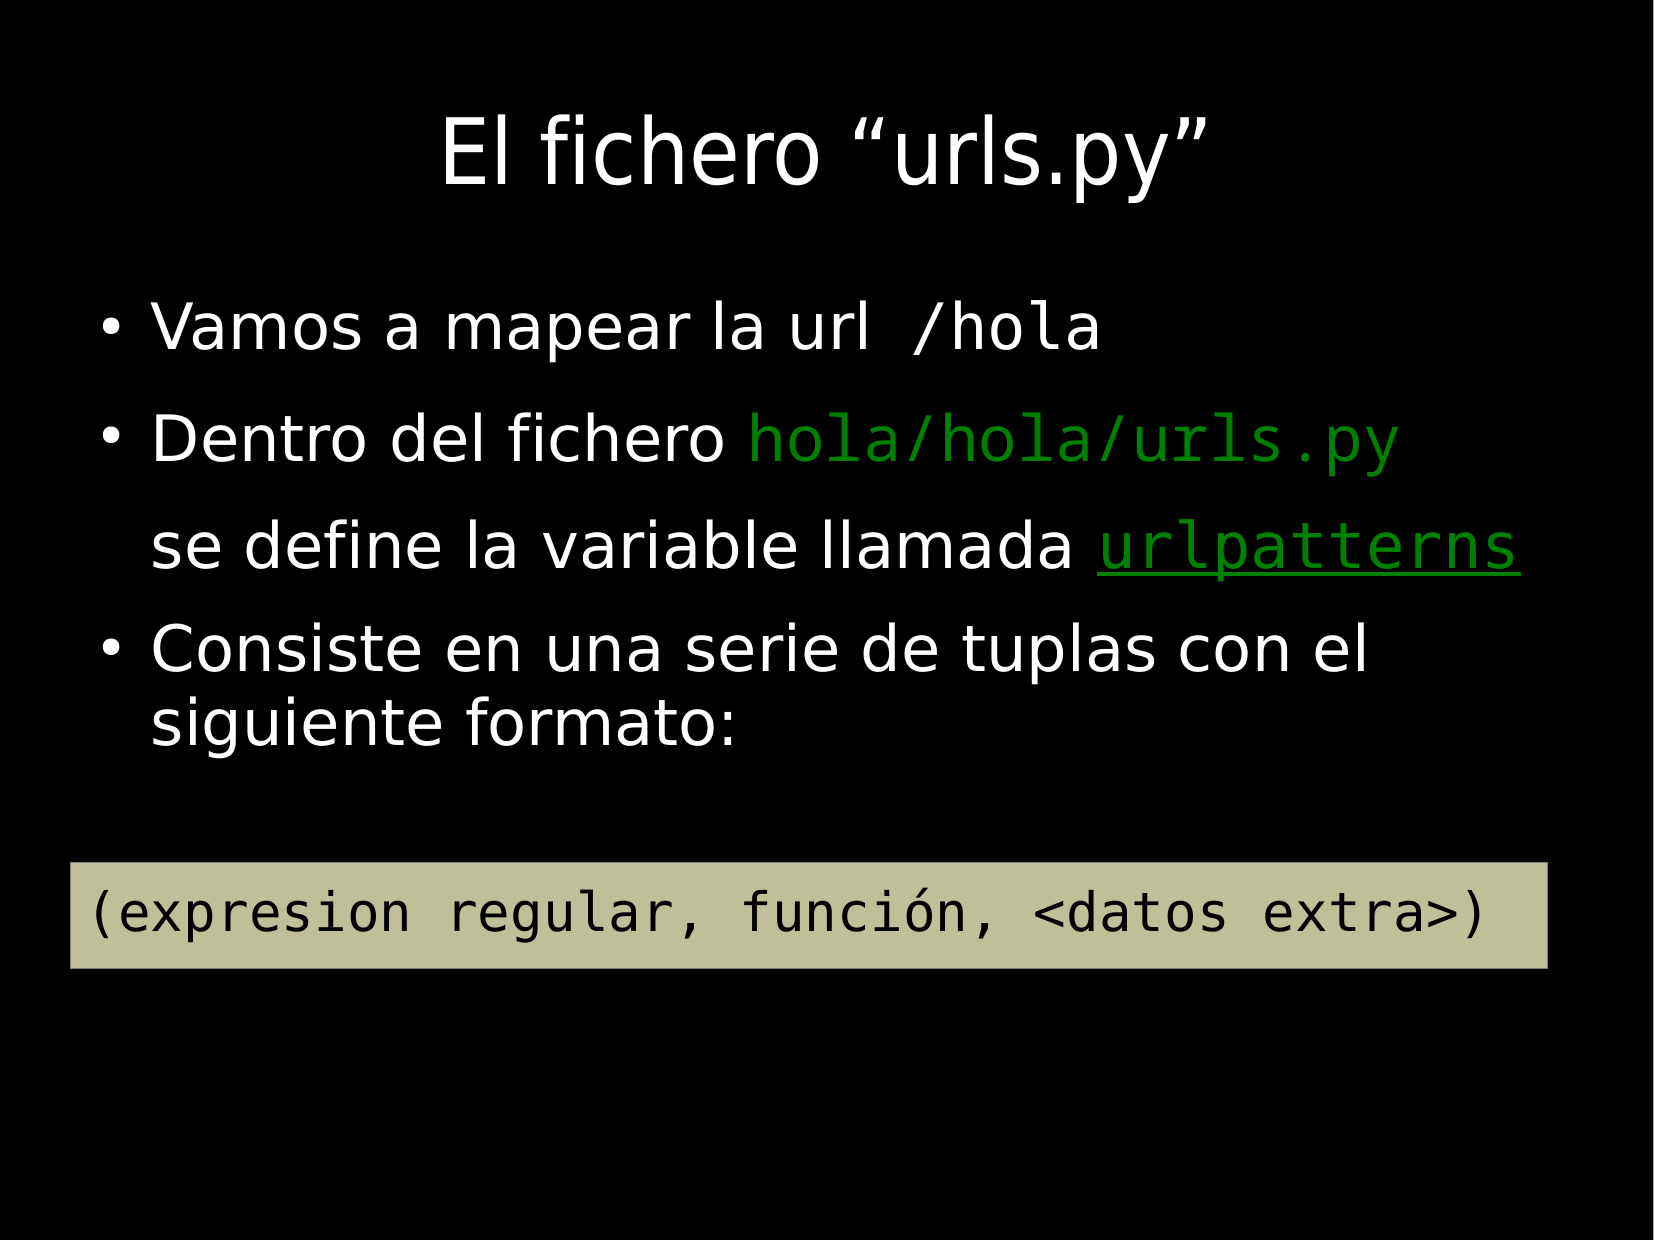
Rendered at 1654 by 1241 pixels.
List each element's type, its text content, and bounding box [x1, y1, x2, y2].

text_box (expresion regular, función, <datos extra>) [70, 874, 1589, 953]
title El fichero “urls.py” [82, 49, 1571, 257]
text_box [70, 953, 1548, 969]
text_box [70, 862, 1548, 874]
list Vamos a mapear la url /hola Dentro del fichero hola/hola/urls.py se define la variable llamada urlpatterns Consiste en una serie de tuplas con el siguiente formato: [82, 290, 1571, 768]
